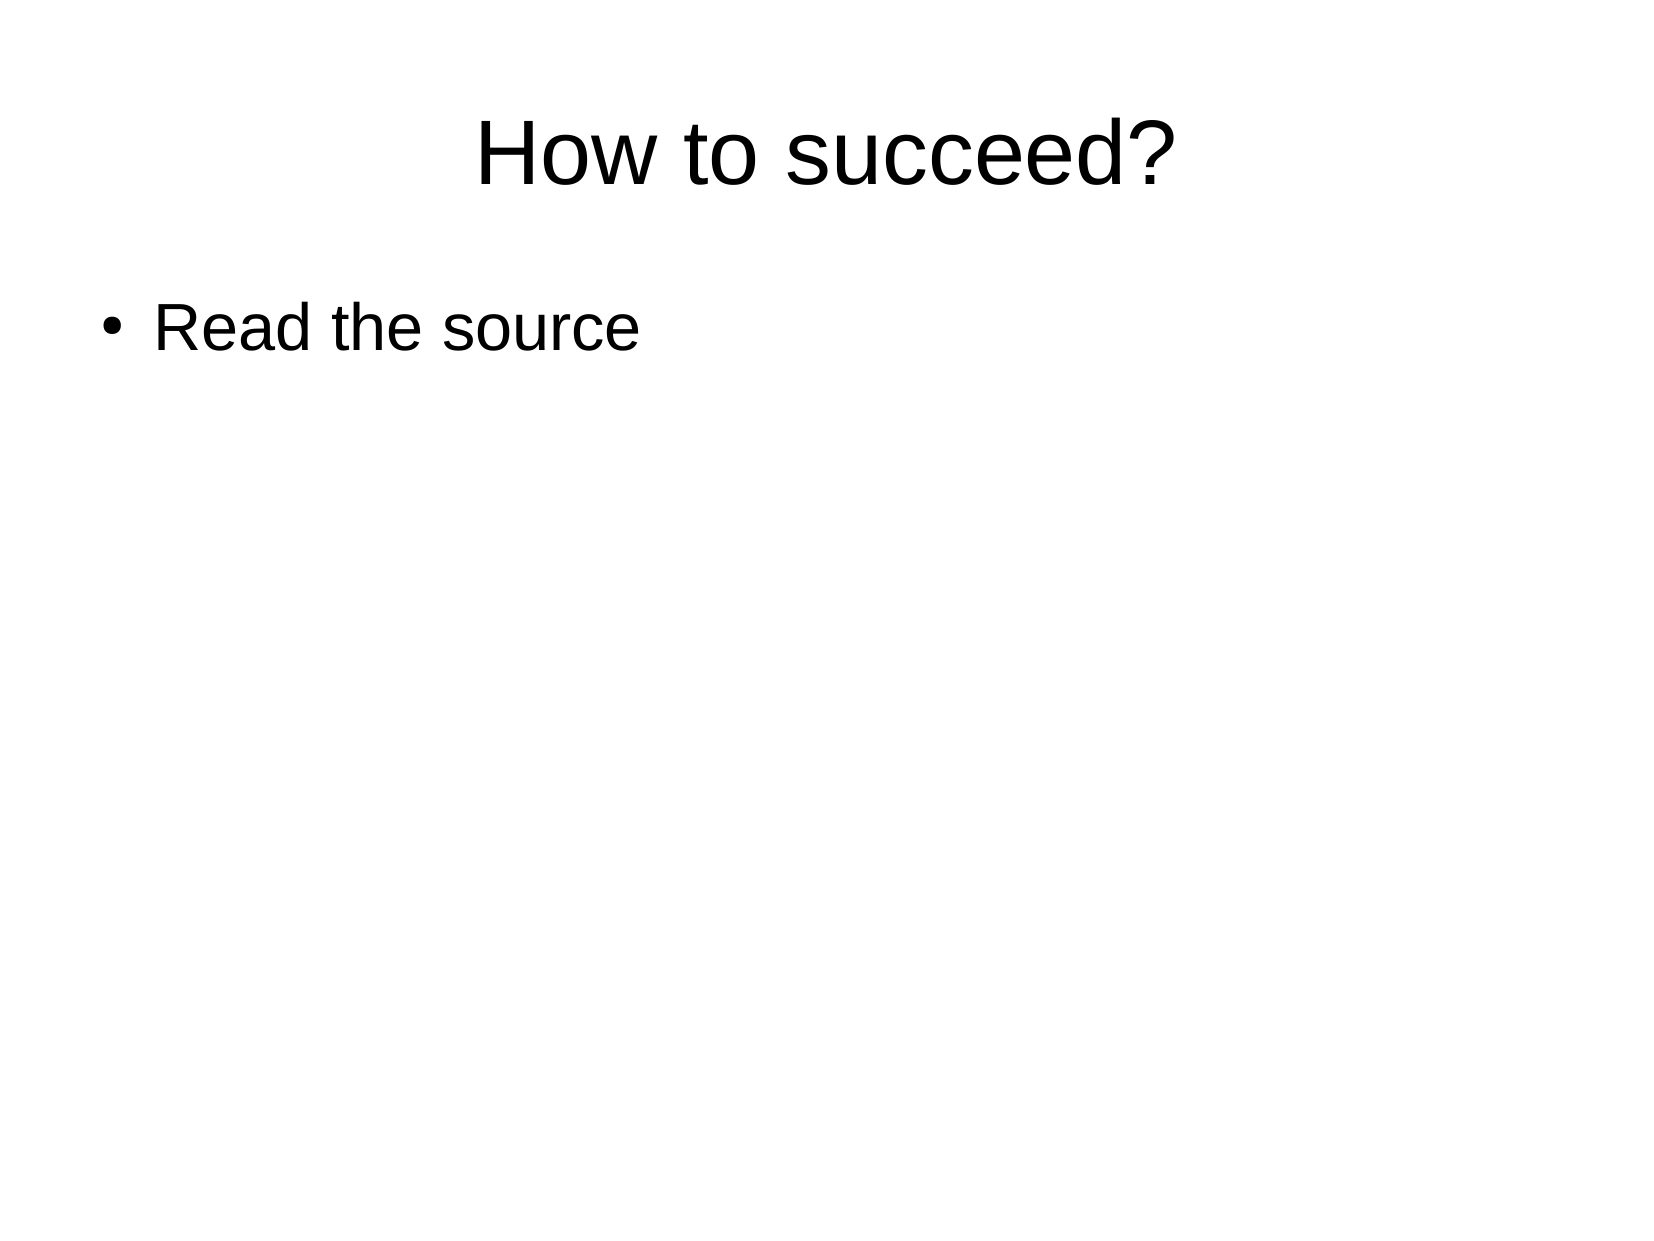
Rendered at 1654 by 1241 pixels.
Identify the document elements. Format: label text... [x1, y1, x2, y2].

title How to succeed? [82, 49, 1571, 257]
list Read the source [82, 290, 1051, 1126]
